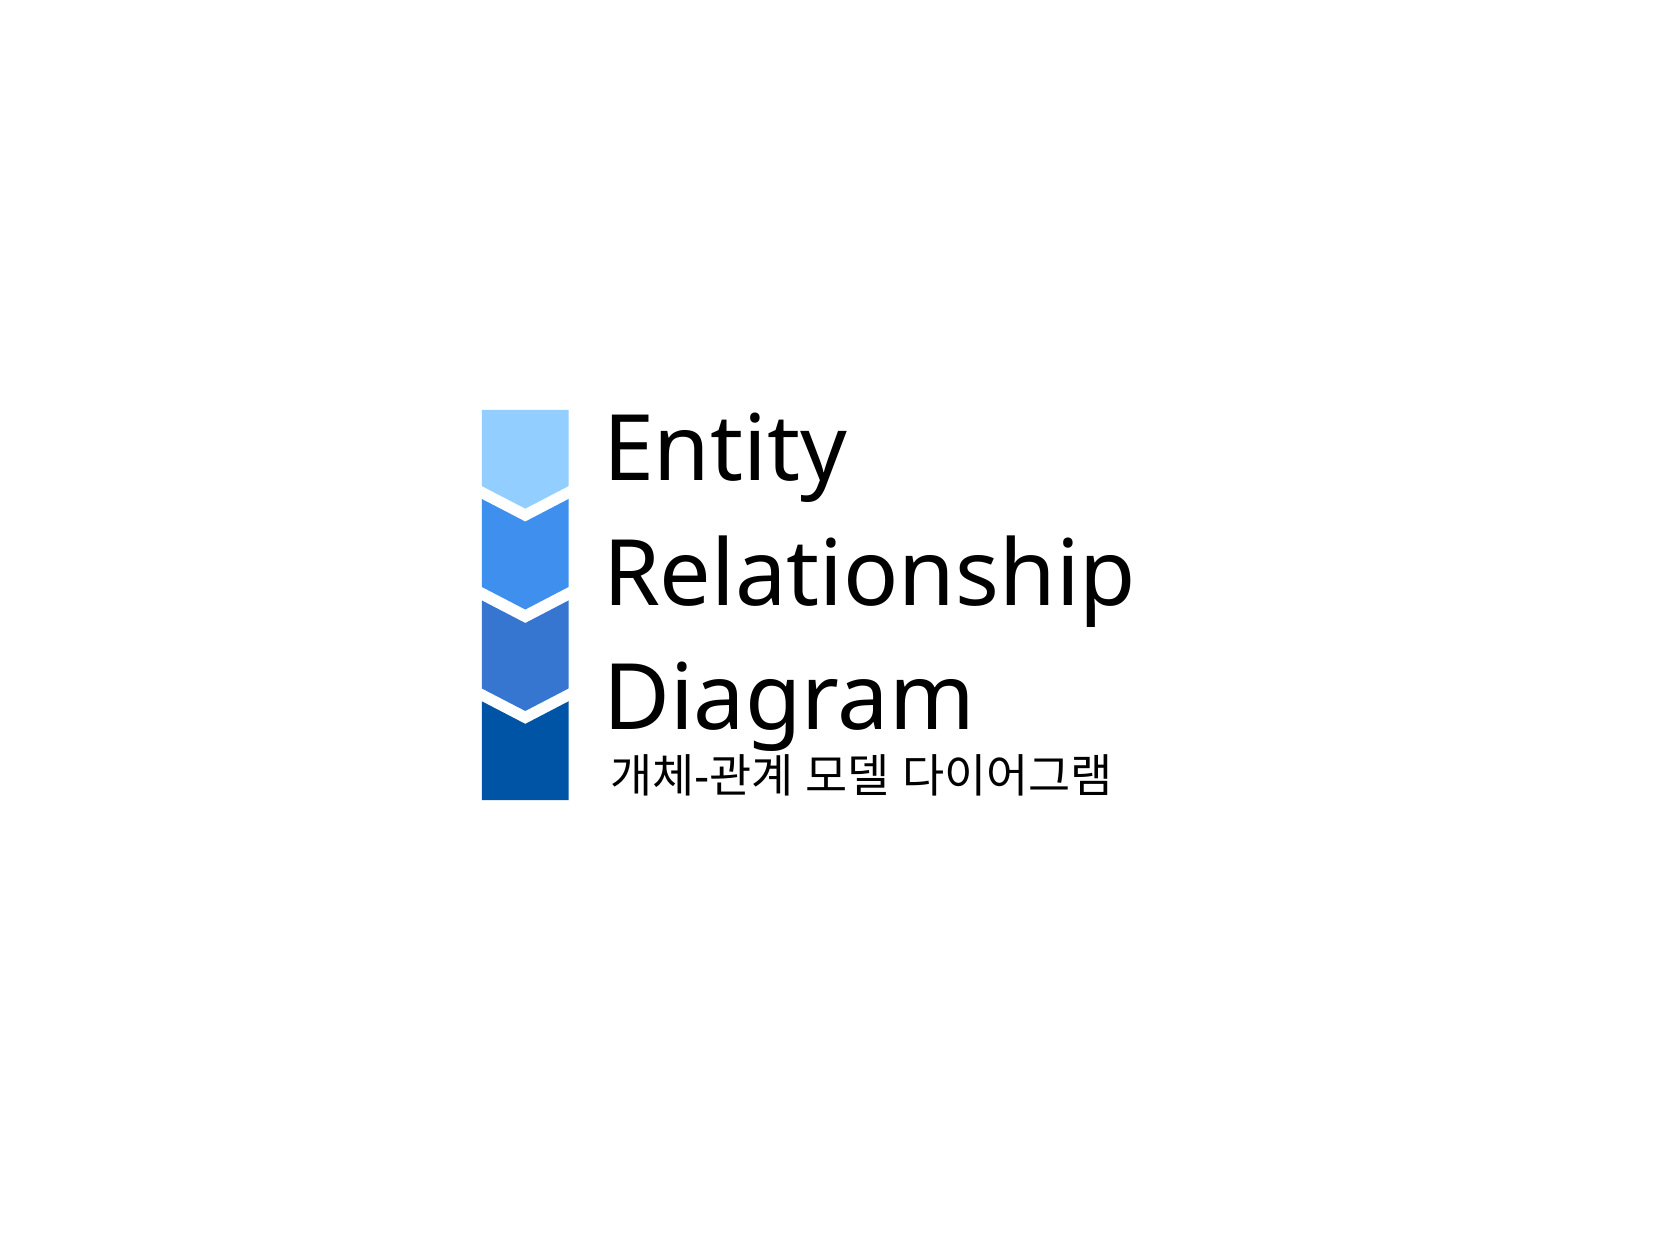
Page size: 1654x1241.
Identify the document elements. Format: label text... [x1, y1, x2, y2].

picture [481, 402, 569, 808]
title Entity Relationship Diagram [603, 262, 1464, 877]
text_box 개체-관계 모델 다이어그램 [595, 732, 1182, 940]
